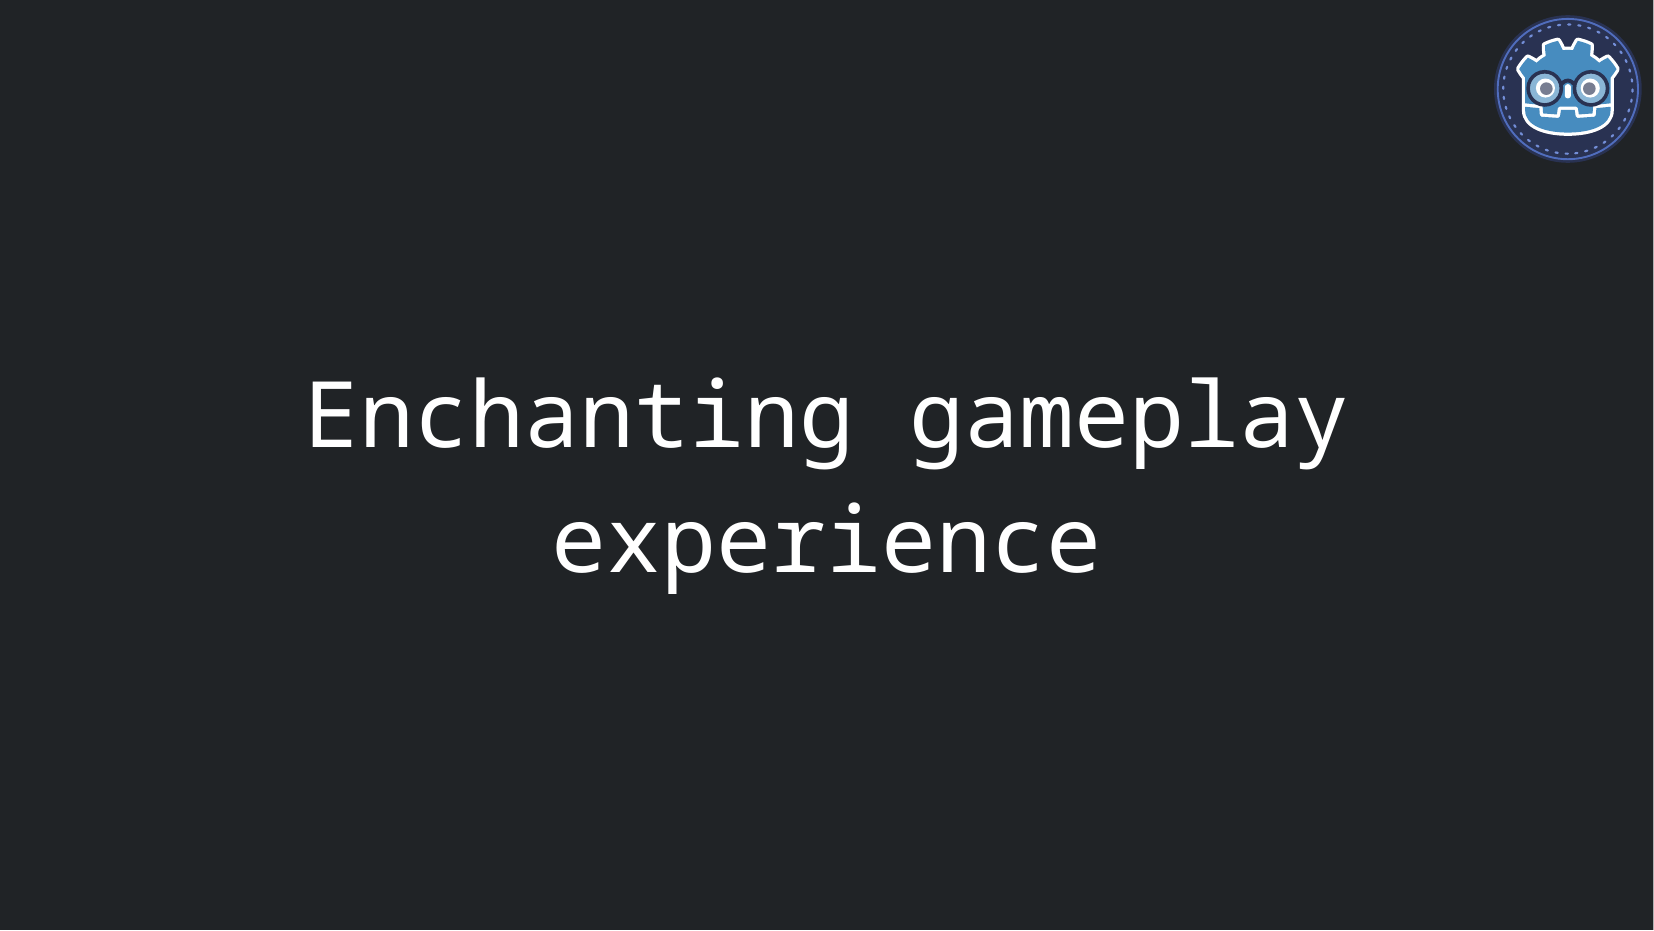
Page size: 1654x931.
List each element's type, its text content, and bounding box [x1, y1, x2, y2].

title Enchanting gameplay experience [82, 355, 1571, 595]
picture [1493, 15, 1642, 163]
